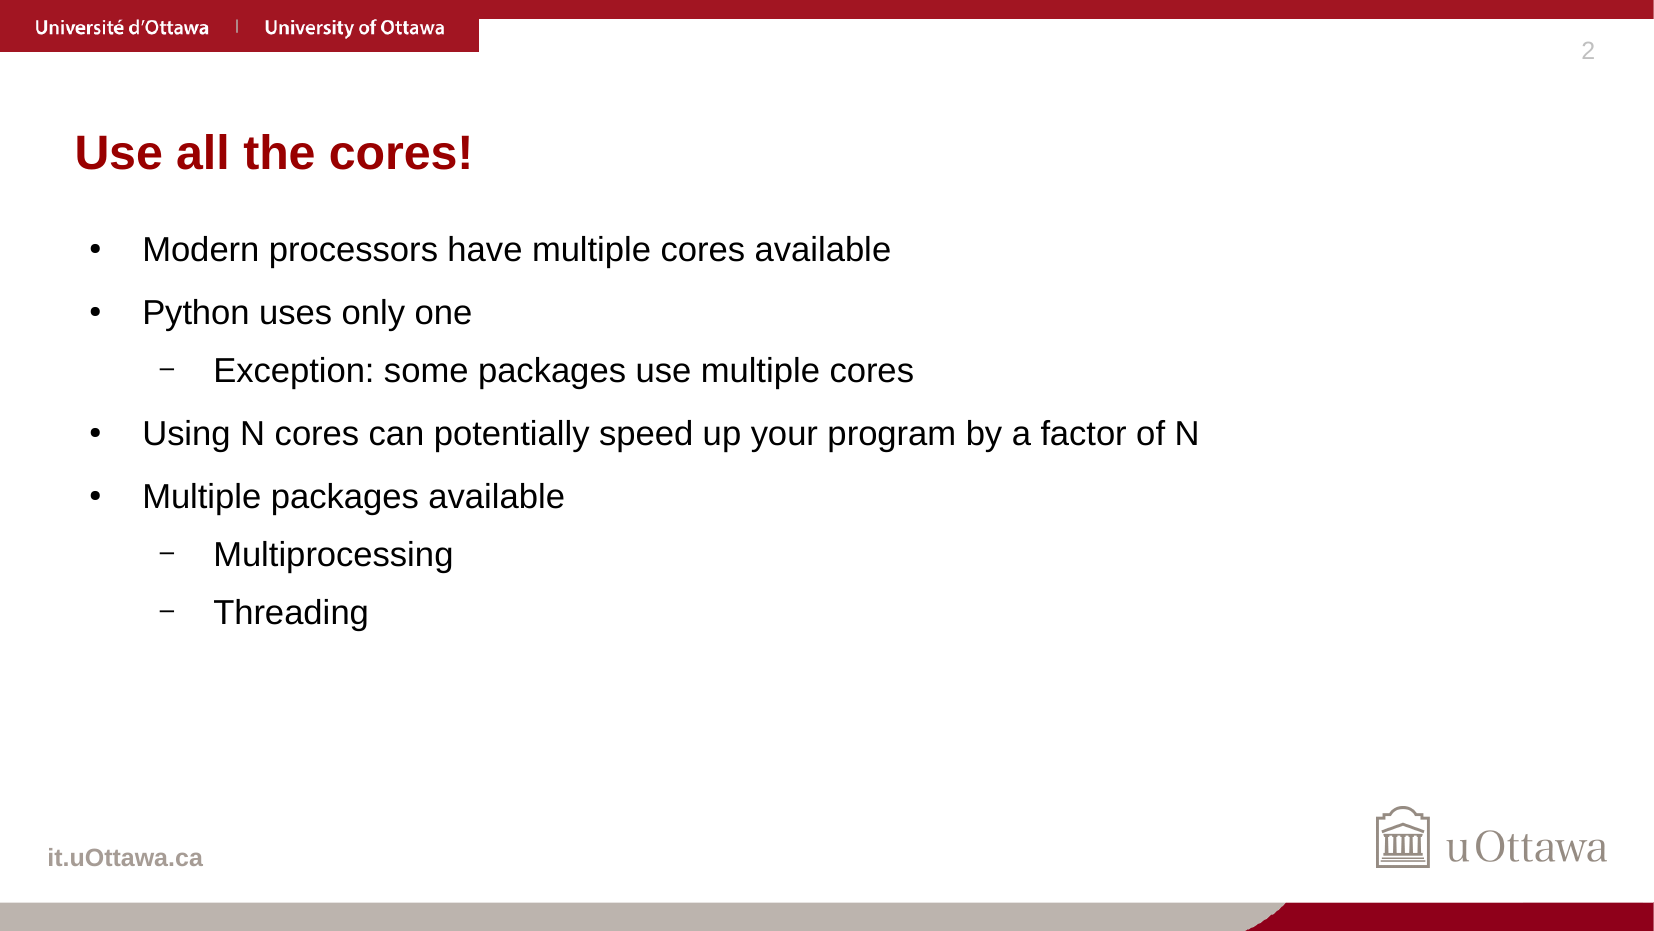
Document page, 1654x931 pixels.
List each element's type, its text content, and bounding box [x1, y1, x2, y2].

title Use all the cores! [74, 93, 1481, 212]
list Modern processors have multiple cores available Python uses only one Exception: some packages use multiple cores Using N cores can potentially speed up your program by a factor of N Multiple packages available Multiprocessing Threading [71, 230, 1477, 740]
picture [1376, 806, 1607, 868]
picture [0, 0, 1654, 52]
picture [0, 903, 1654, 931]
